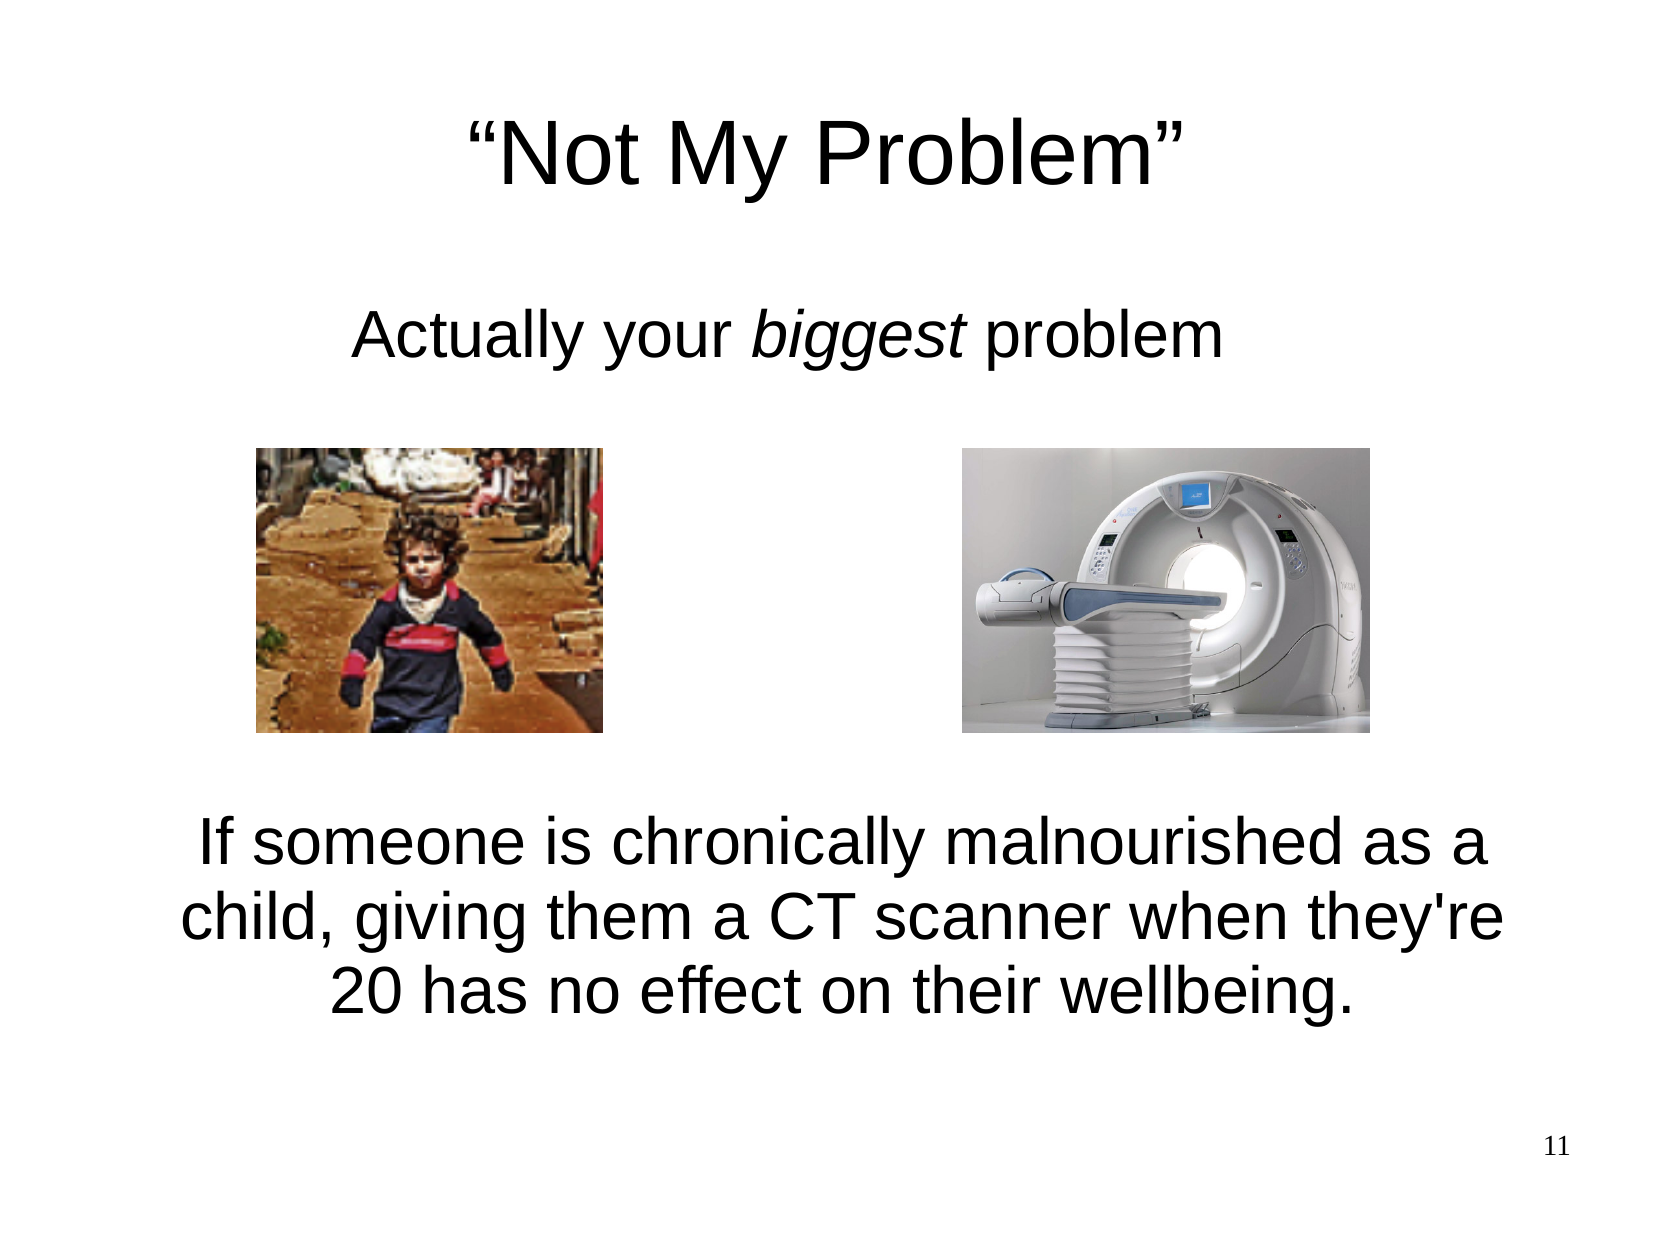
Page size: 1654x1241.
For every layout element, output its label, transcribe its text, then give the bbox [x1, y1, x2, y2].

picture [962, 448, 1370, 733]
picture [256, 448, 603, 733]
text_box Actually your biggest problem [336, 289, 1242, 379]
title “Not My Problem” [82, 49, 1571, 257]
text_box If someone is chronically malnourished as a child, giving them a CT scanner when they're 20 has no effect on their wellbeing. [165, 796, 1523, 1035]
